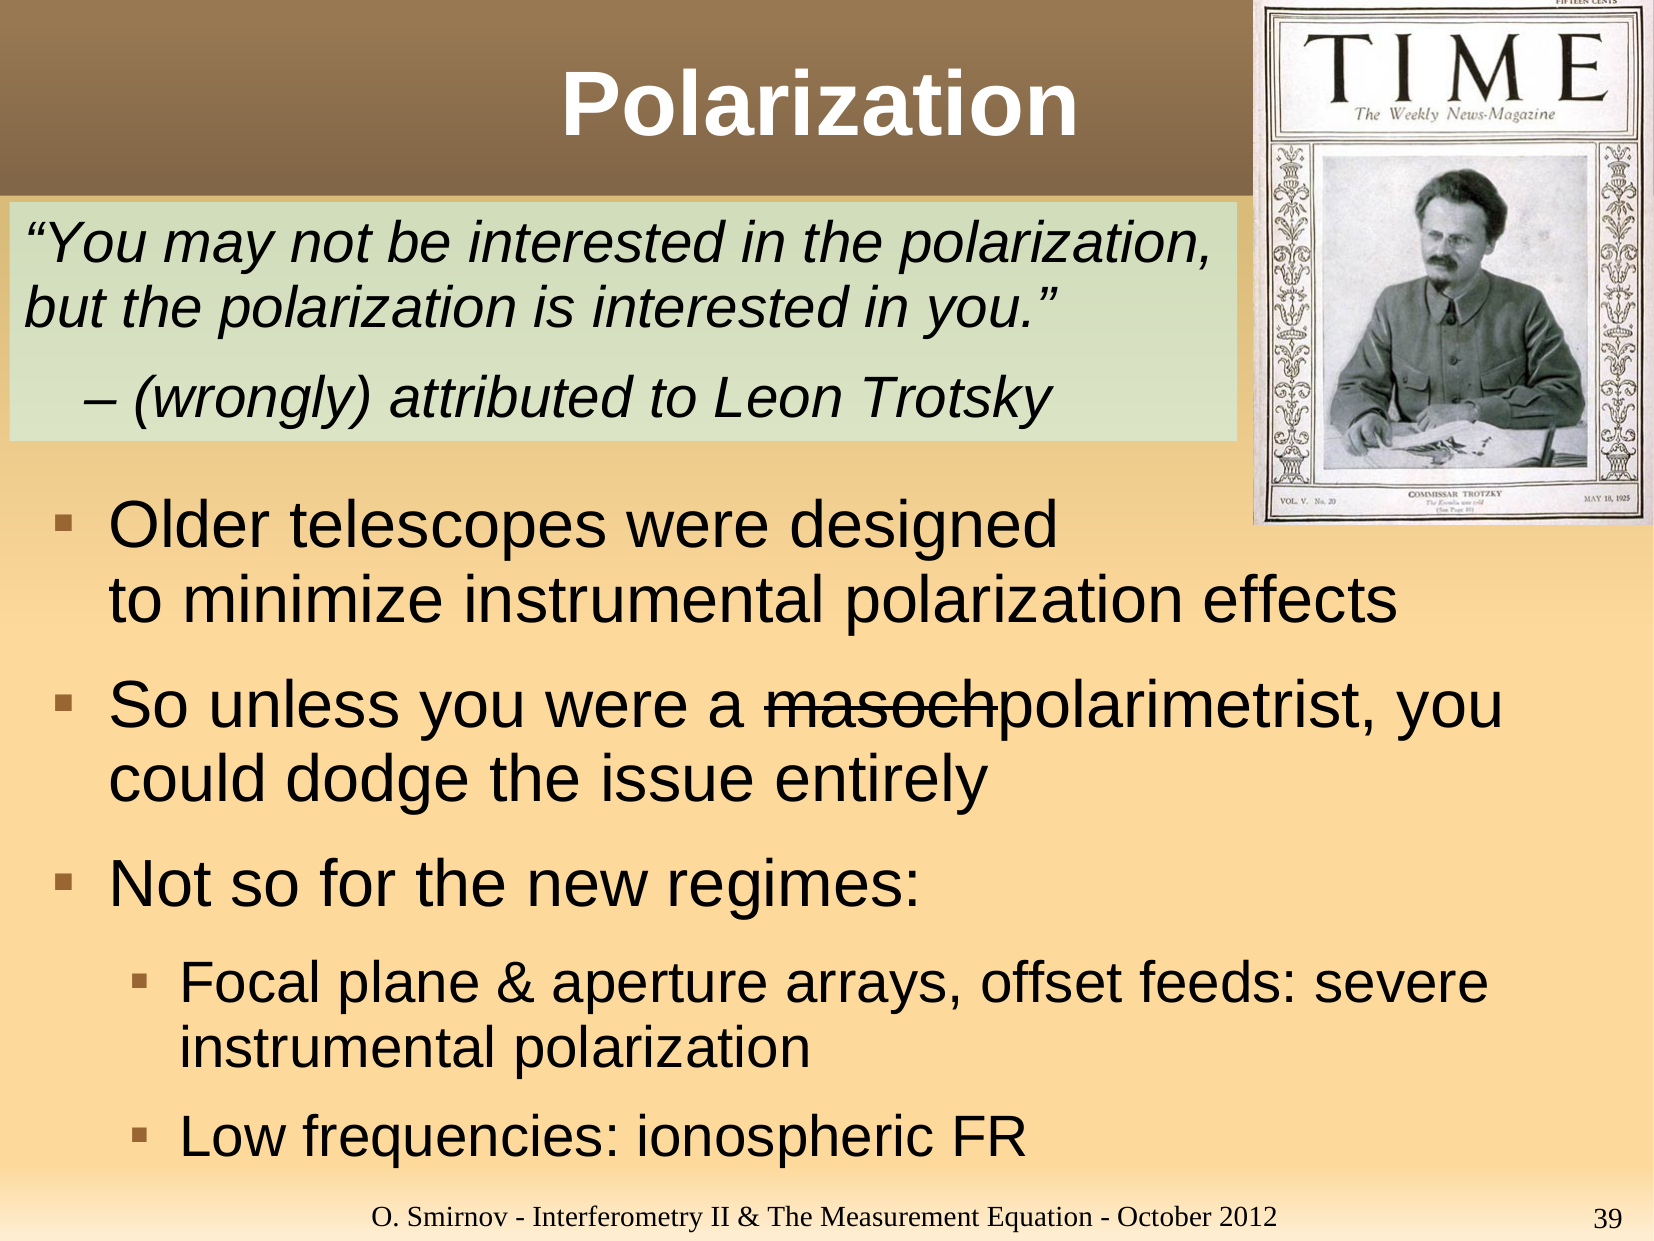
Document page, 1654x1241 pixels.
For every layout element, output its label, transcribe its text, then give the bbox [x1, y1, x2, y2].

list Older telescopes were designed to minimize instrumental polarization effects So unless you were a masochpolarimetrist, you could dodge the issue entirely Not so for the new regimes: Focal plane & aperture arrays, offset feeds: severe instrumental polarization Low frequencies: ionospheric FR [37, 487, 1654, 1241]
text_box “You may not be interested in the polarization, but the polarization is interested in you.” – (wrongly) attributed to Leon Trotsky [9, 202, 1238, 441]
picture [0, 0, 1654, 1241]
title Polarization [76, 0, 1253, 208]
